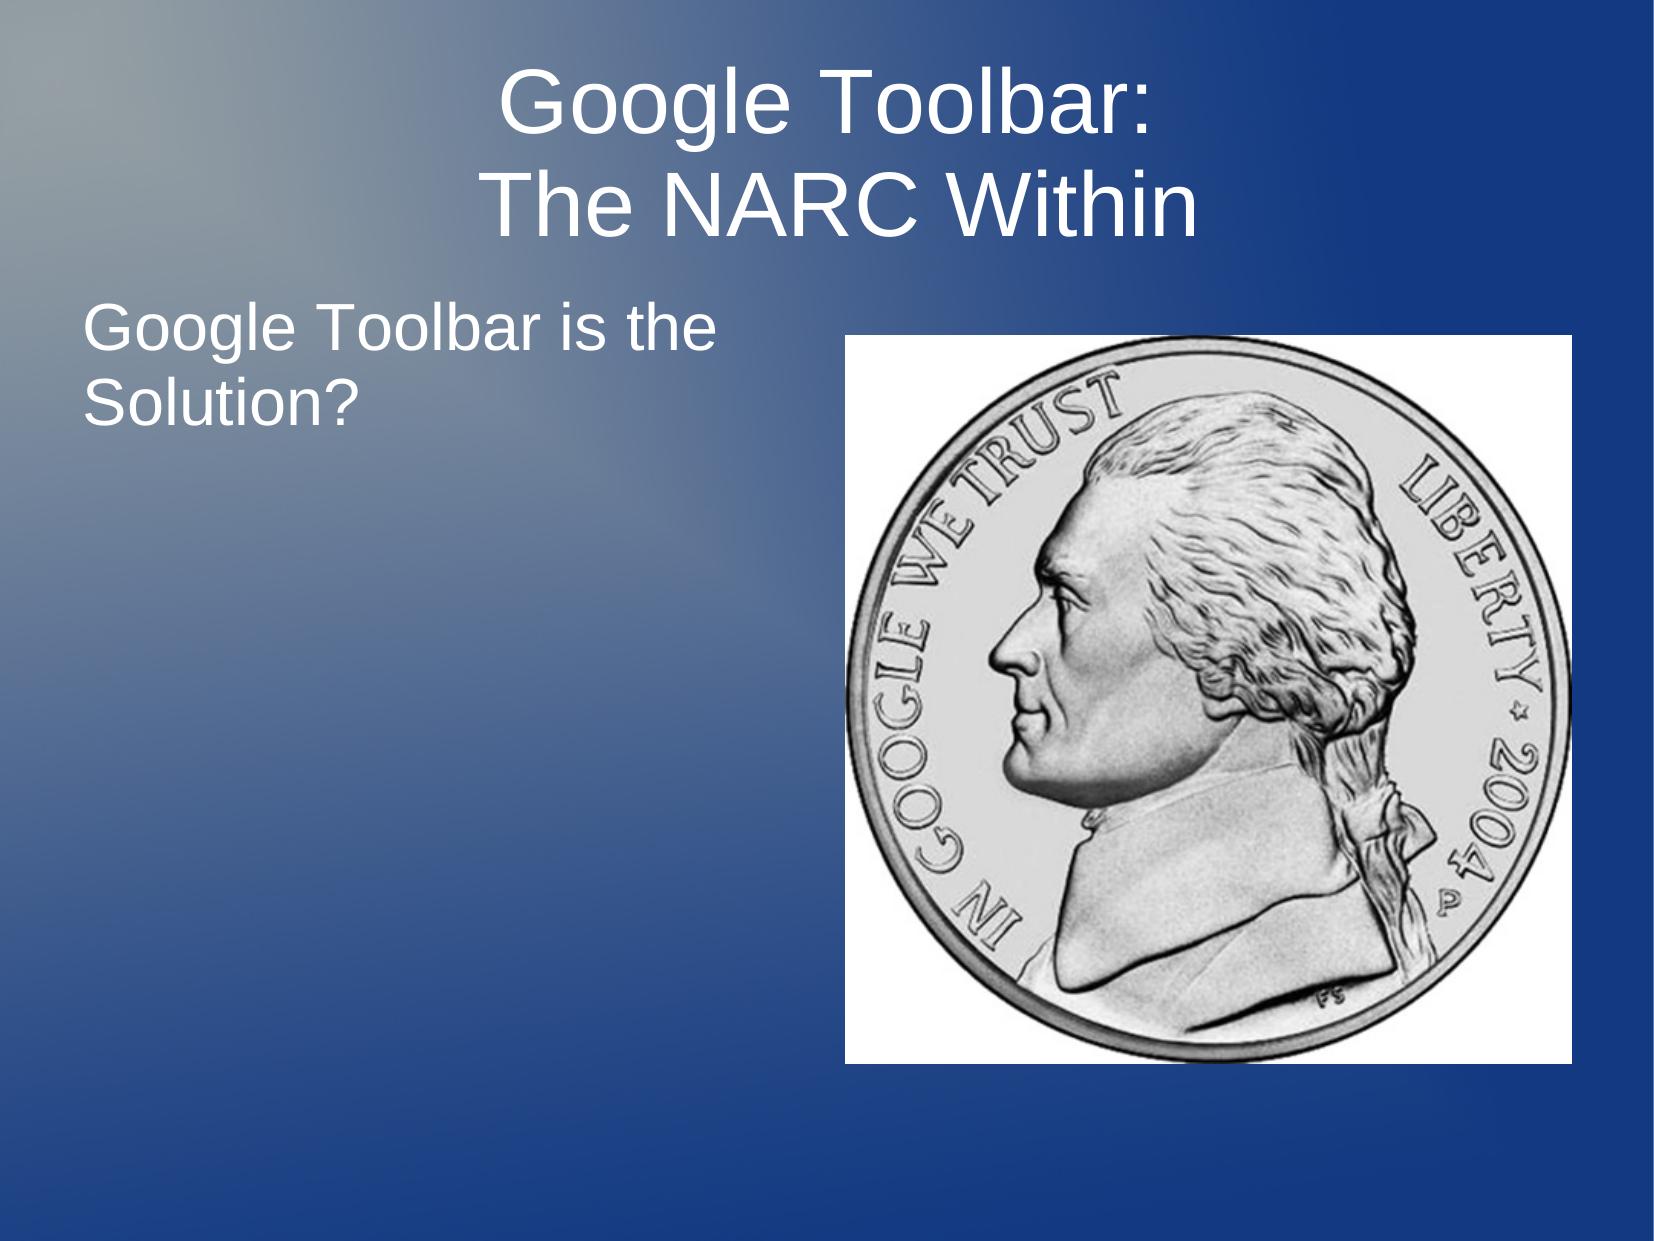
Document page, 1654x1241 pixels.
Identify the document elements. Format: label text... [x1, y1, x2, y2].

list Google Toolbar is the Solution? [82, 290, 809, 1109]
picture [0, 0, 1654, 1241]
title Google Toolbar: The NARC Within [82, 50, 1571, 256]
